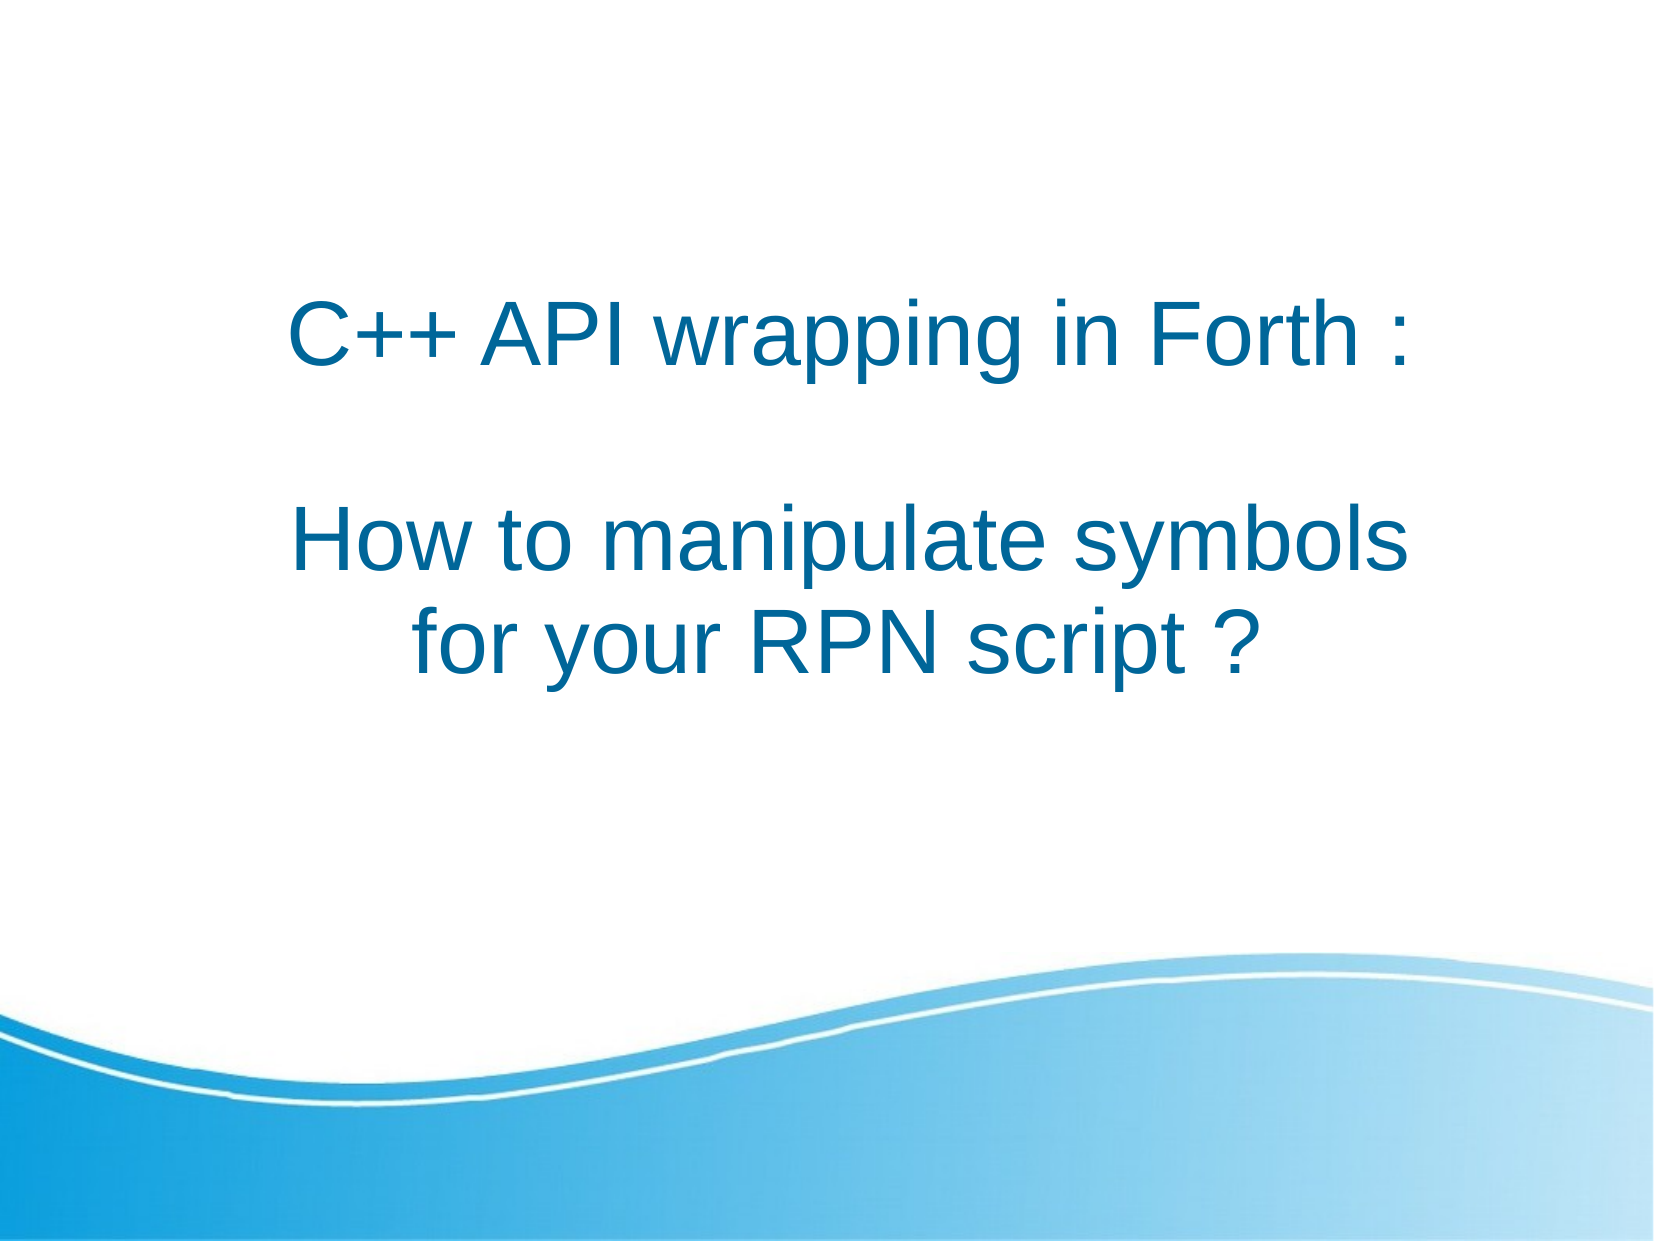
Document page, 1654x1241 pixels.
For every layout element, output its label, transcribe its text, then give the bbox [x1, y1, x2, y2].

picture [0, 952, 1654, 1241]
title C++ API wrapping in Forth : How to manipulate symbols for your RPN script ? [106, 282, 1595, 693]
